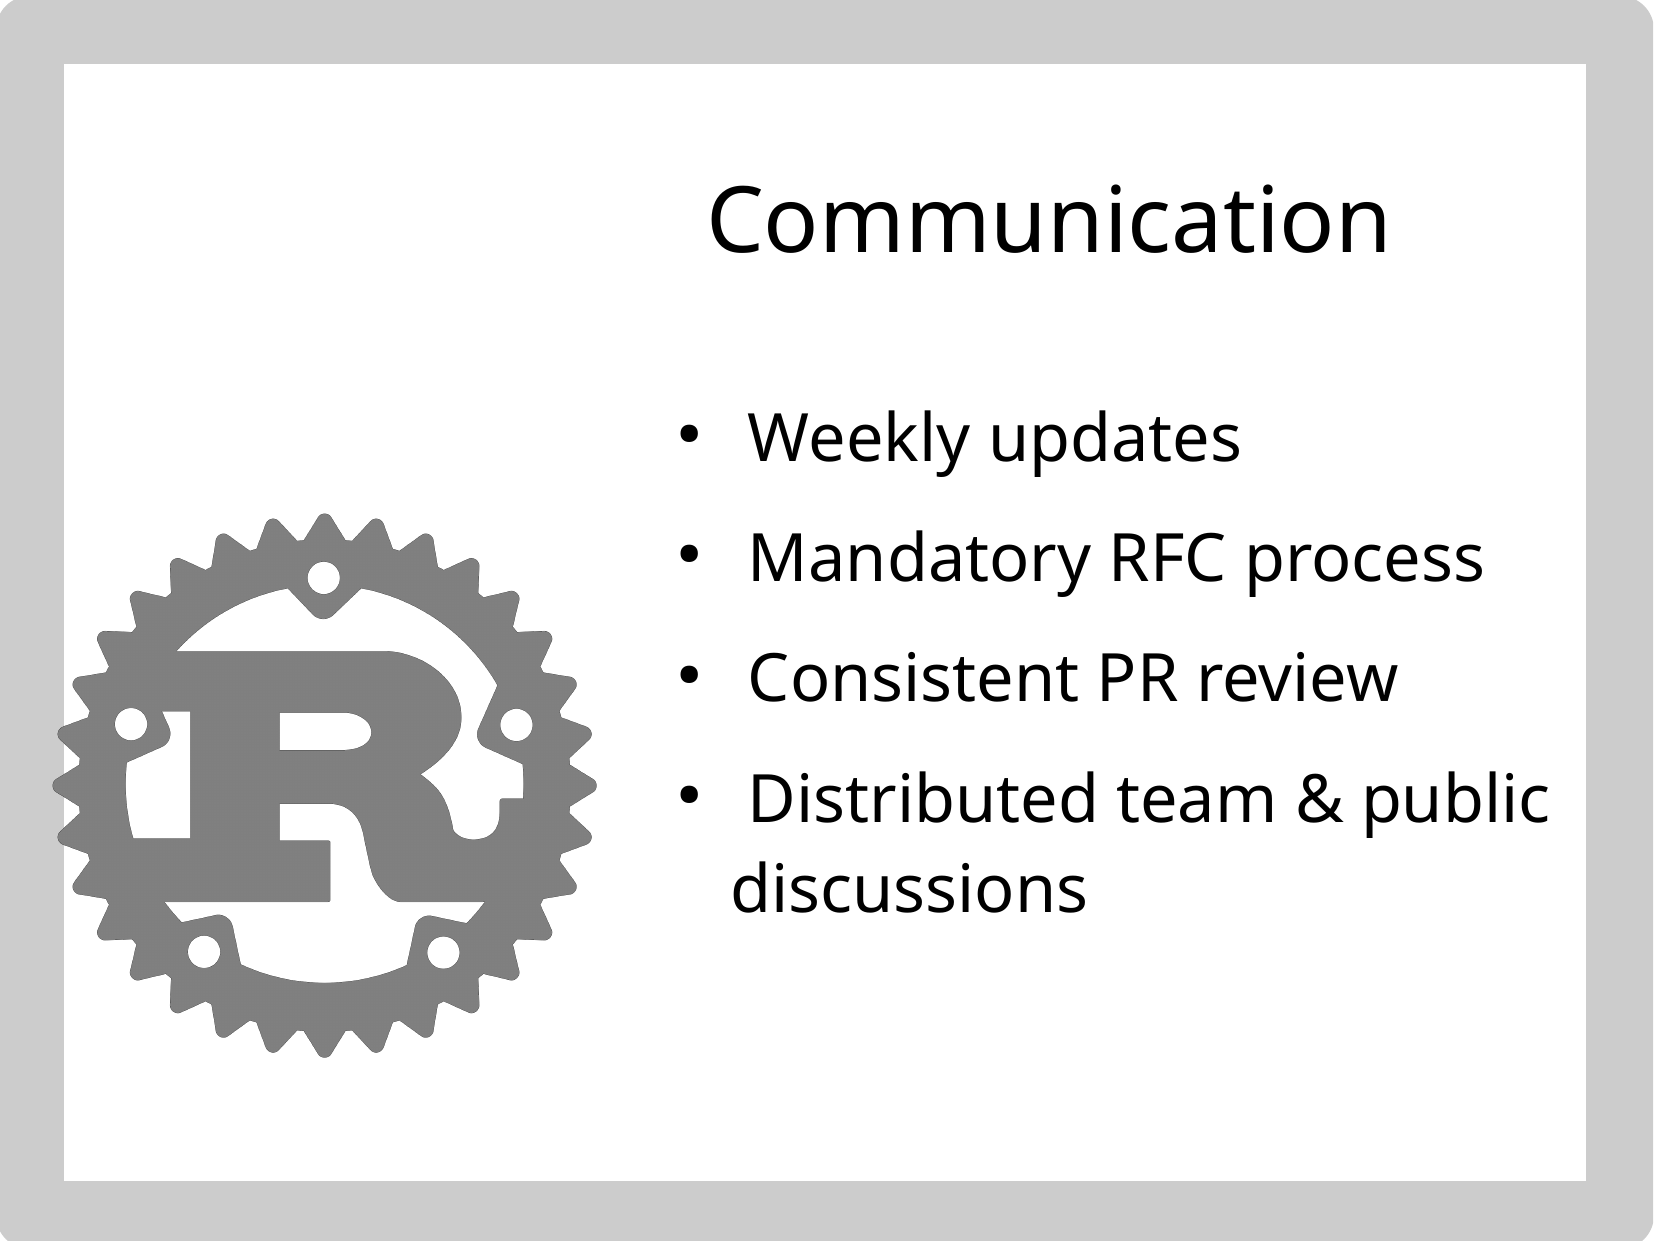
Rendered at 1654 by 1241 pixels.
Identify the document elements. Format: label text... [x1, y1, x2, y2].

list Weekly updates Mandatory RFC process Consistent PR review Distributed team & public discussions [659, 390, 1571, 1156]
picture [49, 510, 600, 1061]
title Communication [539, 75, 1560, 361]
